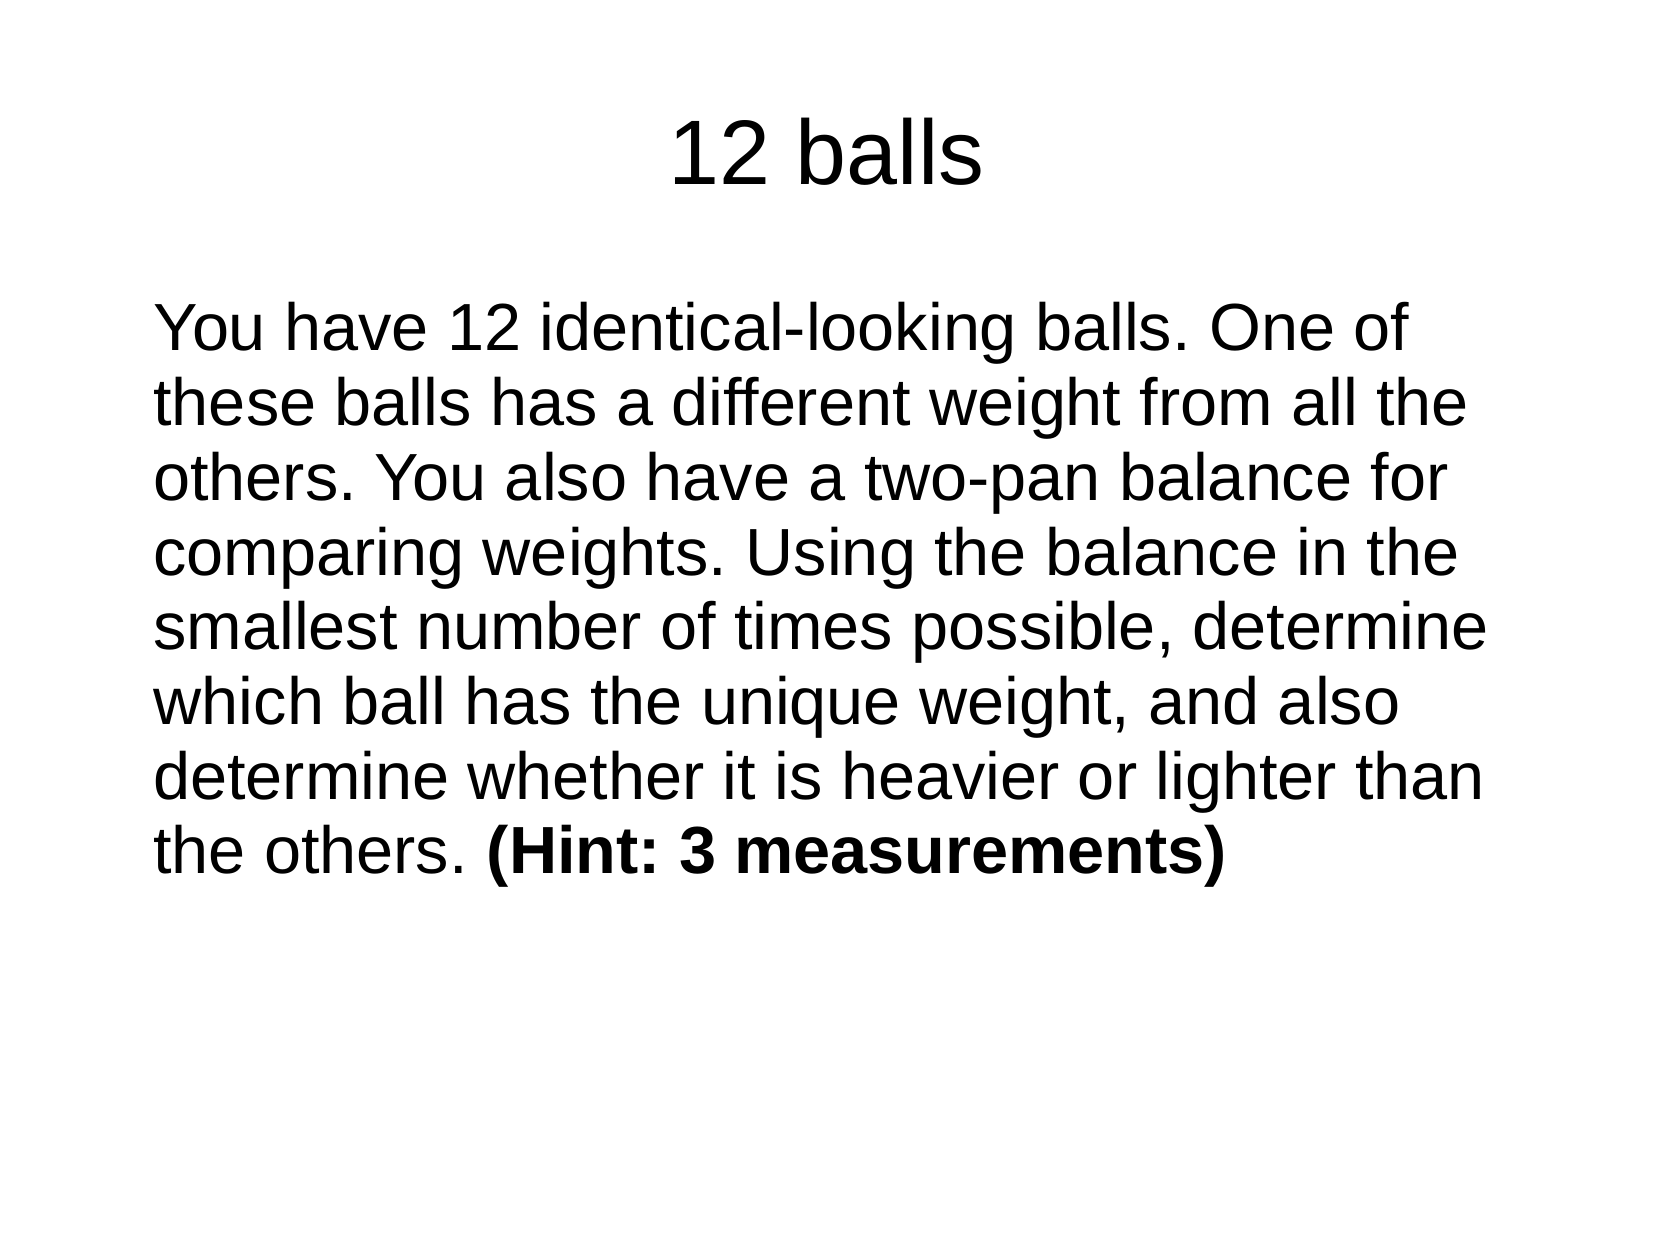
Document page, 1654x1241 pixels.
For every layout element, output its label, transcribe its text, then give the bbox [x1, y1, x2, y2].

list You have 12 identical-looking balls. One of these balls has a different weight from all the others. You also have a two-pan balance for comparing weights. Using the balance in the smallest number of times possible, determine which ball has the unique weight, and also determine whether it is heavier or lighter than the others. (Hint: 3 measurements) [82, 290, 1571, 1010]
title 12 balls [82, 49, 1571, 257]
